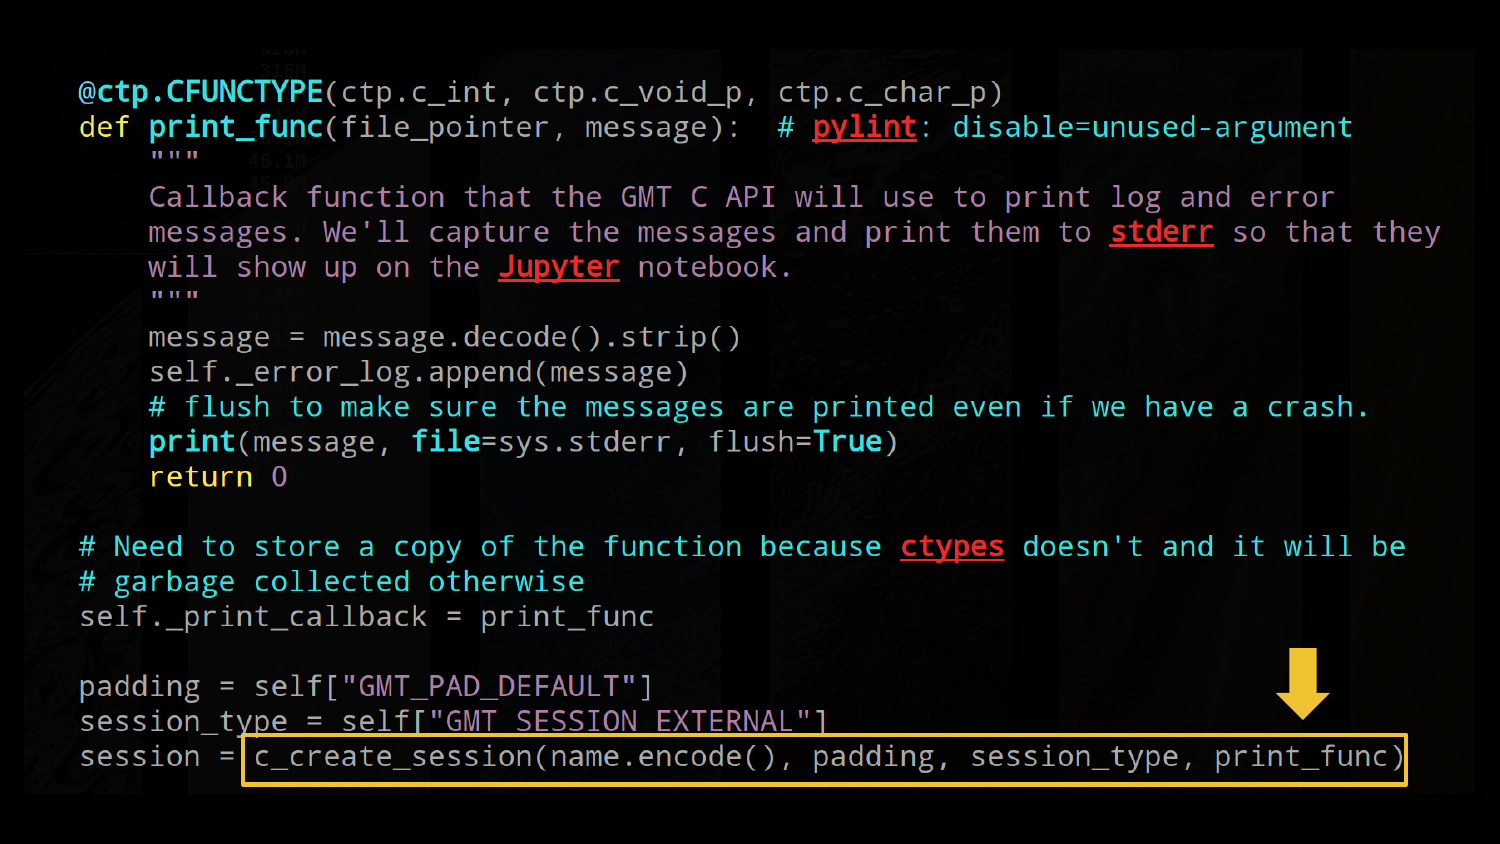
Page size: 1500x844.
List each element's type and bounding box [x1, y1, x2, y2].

picture [24, 49, 1475, 794]
text_box [1275, 648, 1331, 721]
